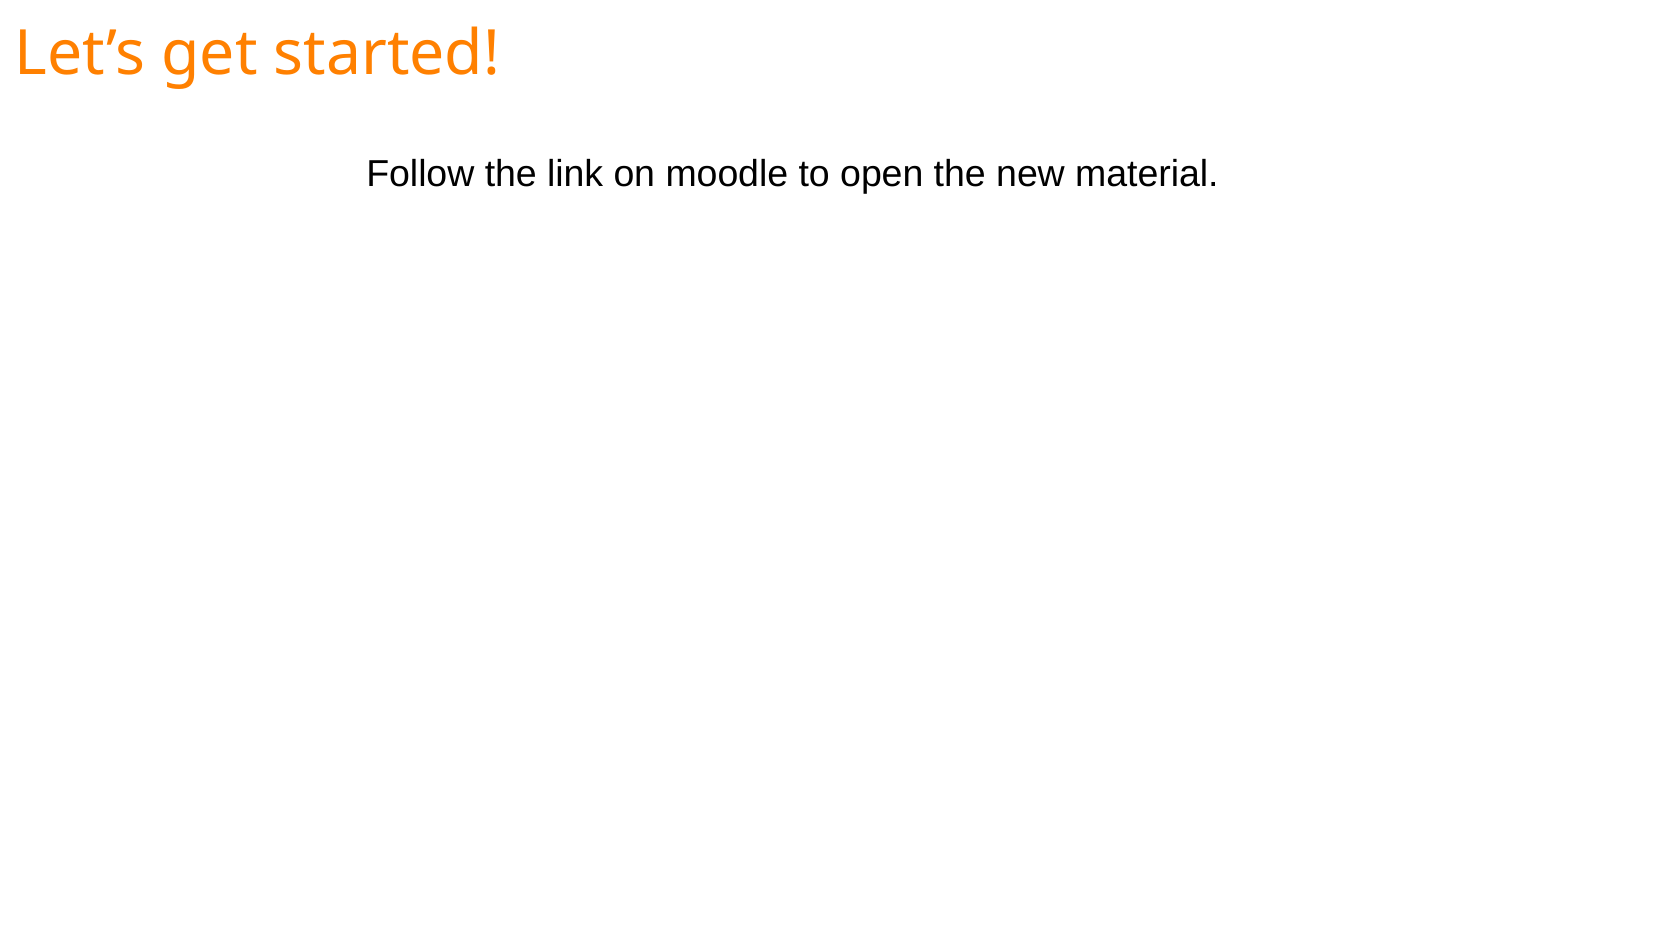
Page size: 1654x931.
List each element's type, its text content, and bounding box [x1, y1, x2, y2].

text_box Let’s get started! [0, 0, 1654, 89]
text_box Follow the link on moodle to open the new material. [85, 138, 1501, 829]
